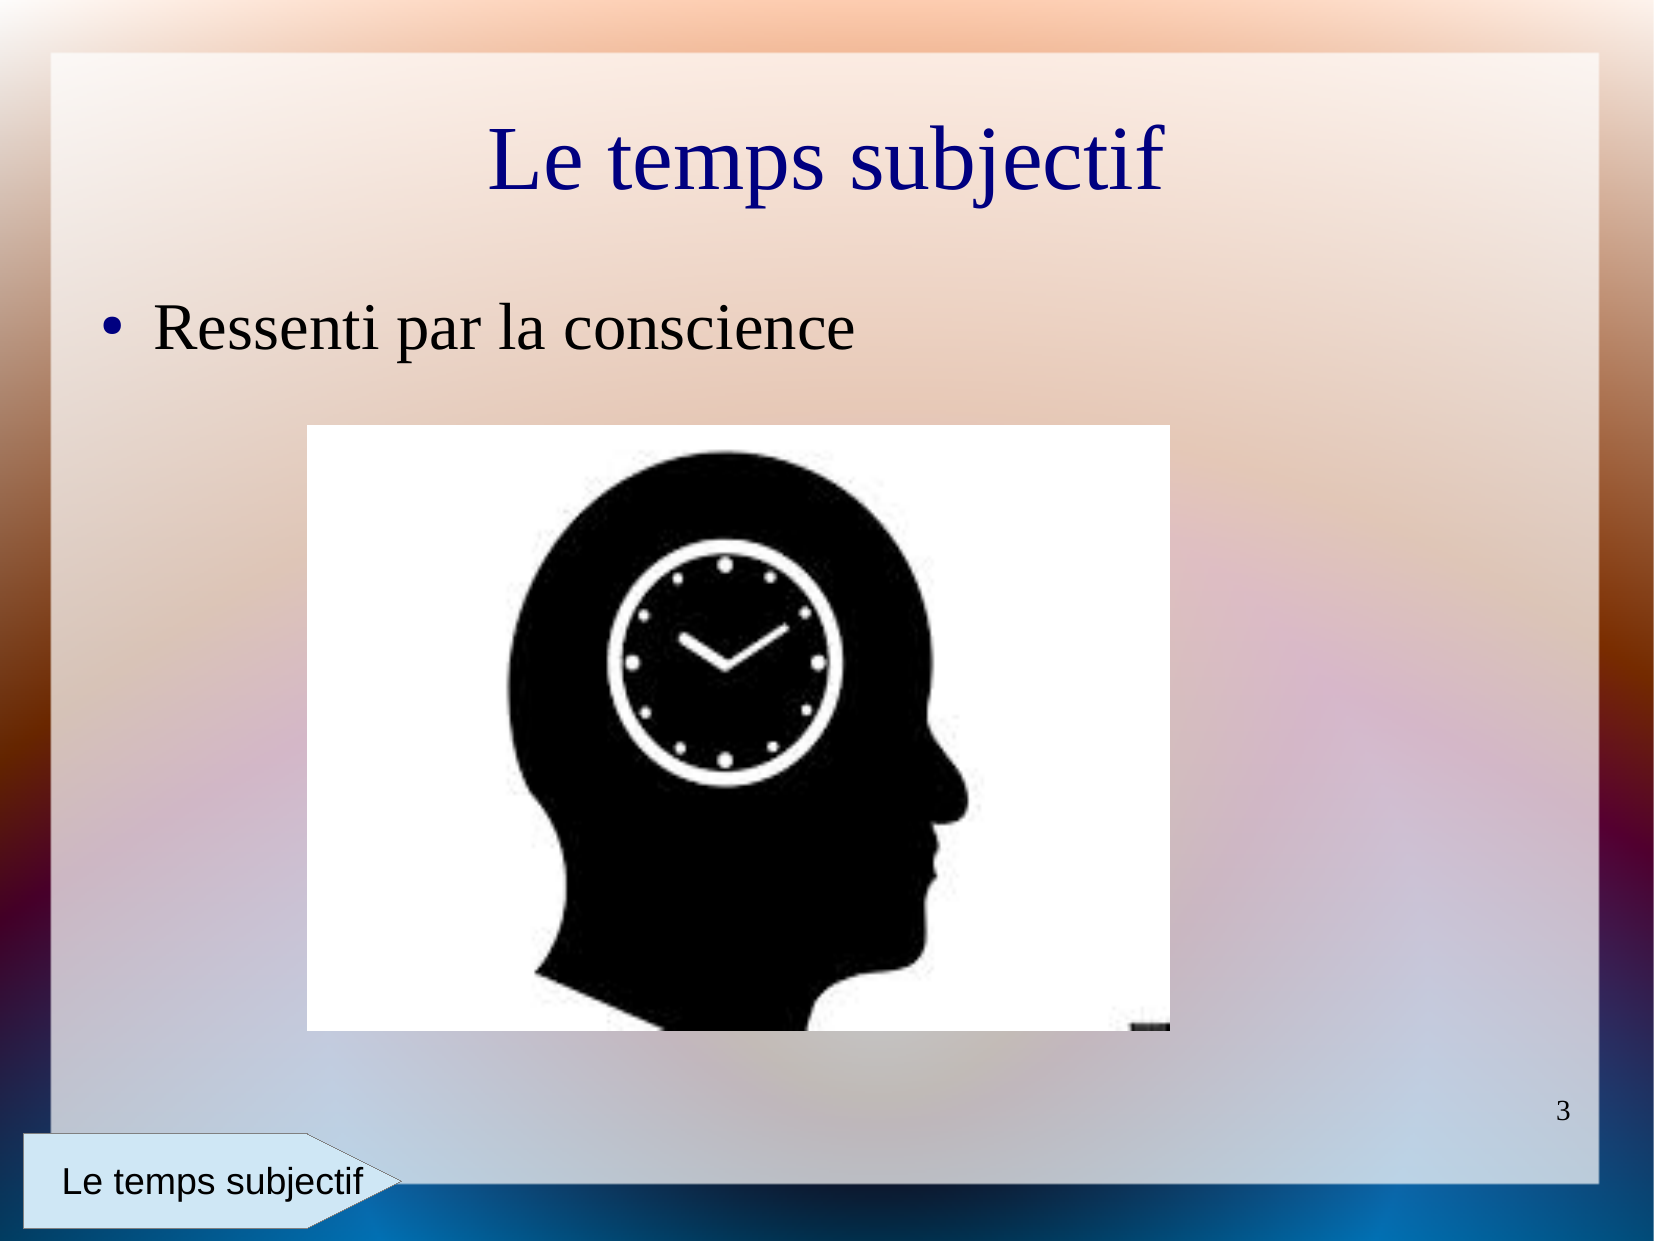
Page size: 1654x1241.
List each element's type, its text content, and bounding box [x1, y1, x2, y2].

text_box Le temps subjectif [23, 1133, 402, 1229]
picture [0, 0, 1654, 1241]
list Ressenti par la conscience [82, 290, 1571, 1010]
title Le temps subjectif [82, 55, 1571, 263]
